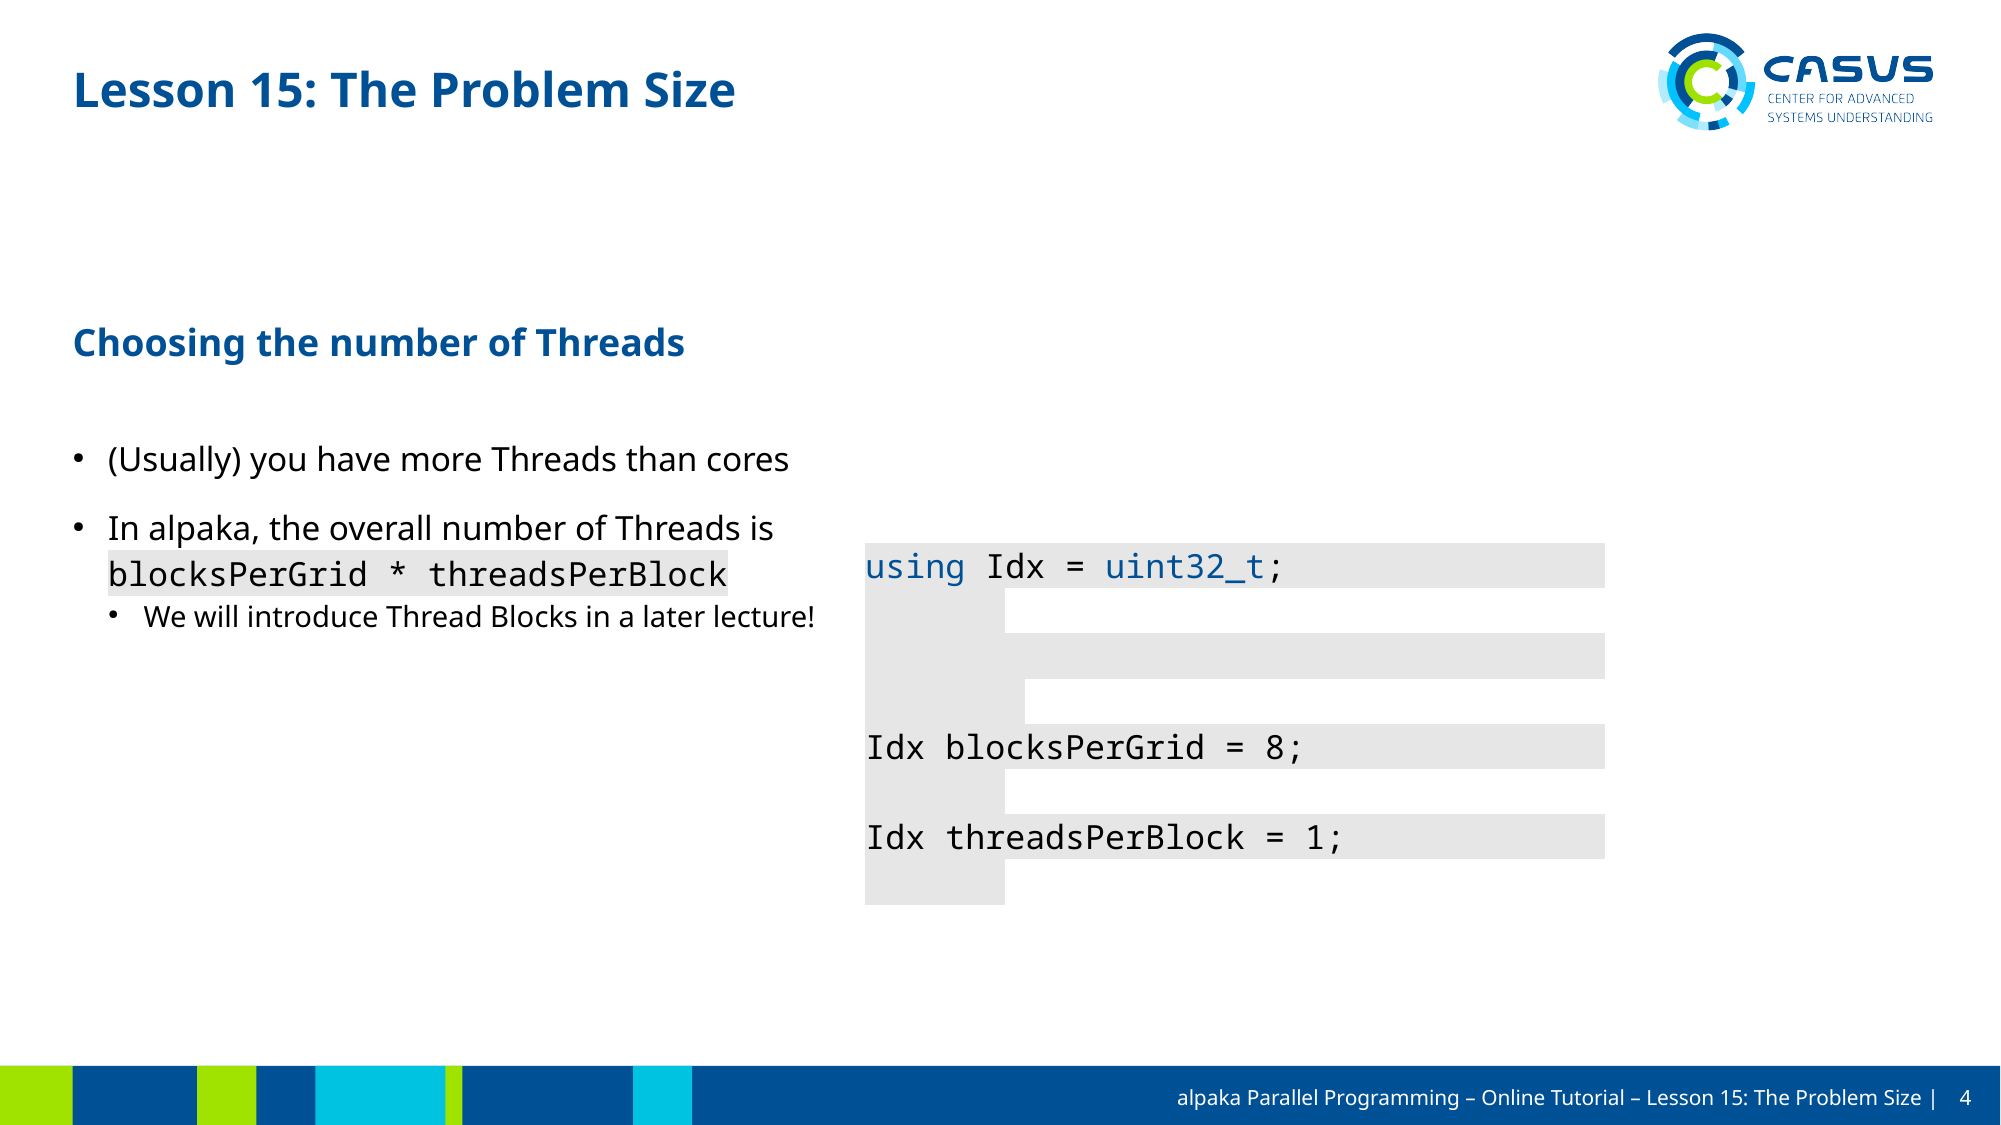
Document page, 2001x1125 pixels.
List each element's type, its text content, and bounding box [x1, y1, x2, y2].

picture [1658, 33, 1933, 131]
title Lesson 15: The Problem Size [72, 54, 1620, 123]
list Choosing the number of Threads (Usually) you have more Threads than cores In alpaka, the overall number of Threads is blocksPerGrid * threadsPerBlock We will introduce Thread Blocks in a later lecture! [72, 316, 828, 979]
list using Idx = uint32_t; Idx blocksPerGrid = 8; Idx threadsPerBlock = 1; [865, 316, 1621, 979]
